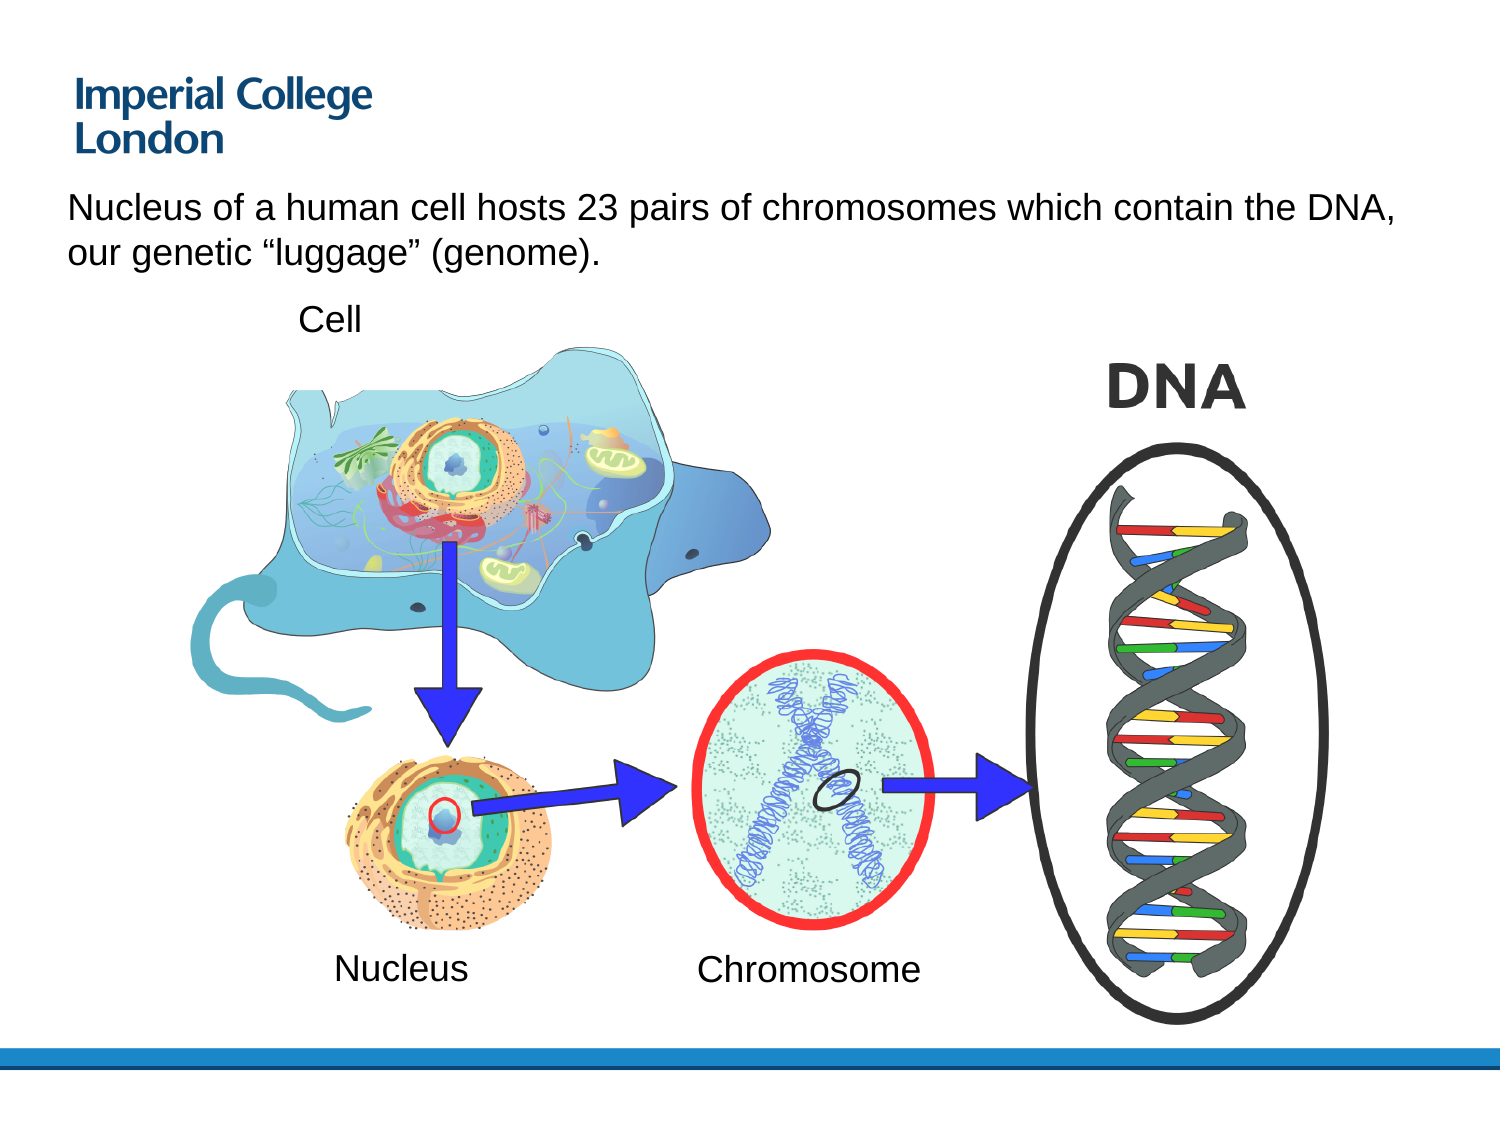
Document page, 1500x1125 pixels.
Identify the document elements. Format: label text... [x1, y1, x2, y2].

text_box Chromosome [614, 940, 1004, 1040]
text_box Nucleus [318, 940, 567, 1040]
picture [0, 0, 1500, 1125]
title Nucleus of a human cell hosts 23 pairs of chromosomes which contain the DNA, our genetic “luggage” (genome). [67, 182, 1418, 266]
text_box Cell [283, 291, 473, 391]
